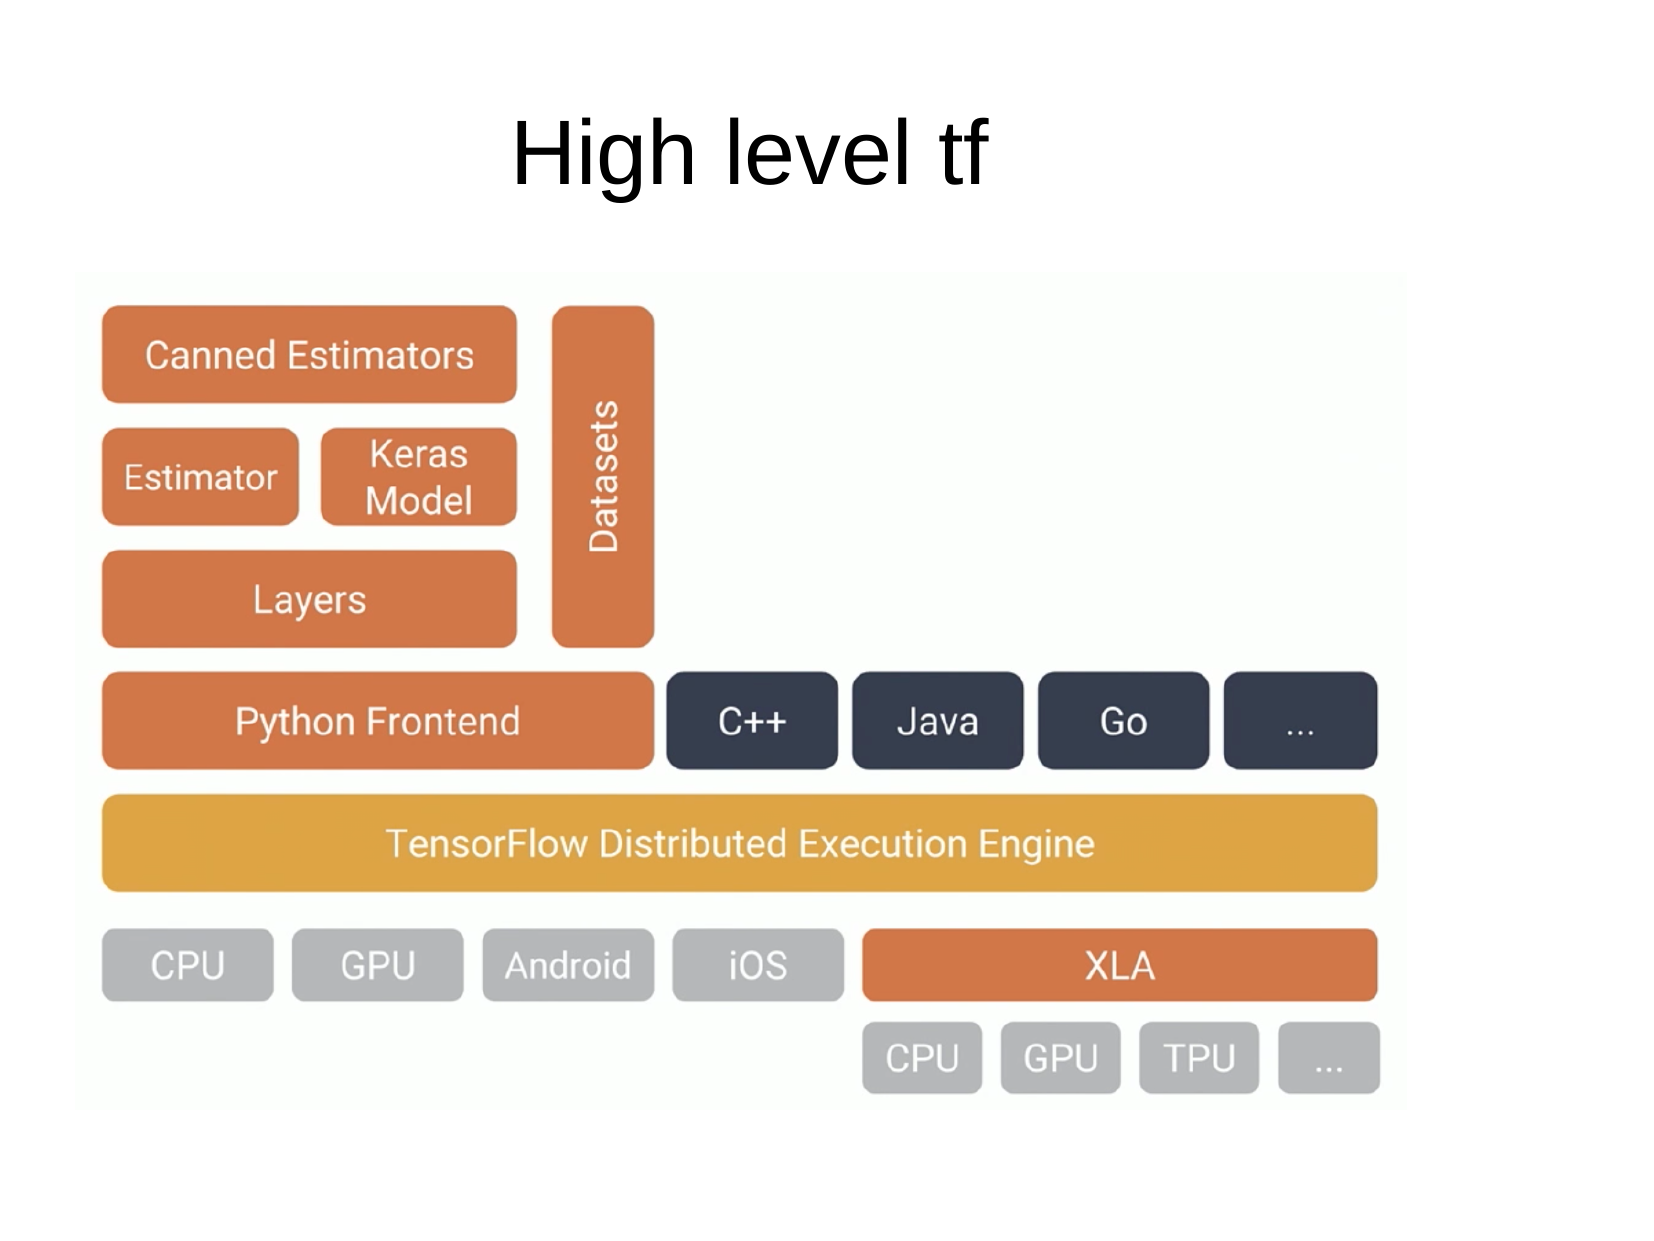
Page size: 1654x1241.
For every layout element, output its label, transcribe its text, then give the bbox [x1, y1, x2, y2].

title High level tf [150, 49, 1351, 257]
picture [75, 272, 1407, 1111]
